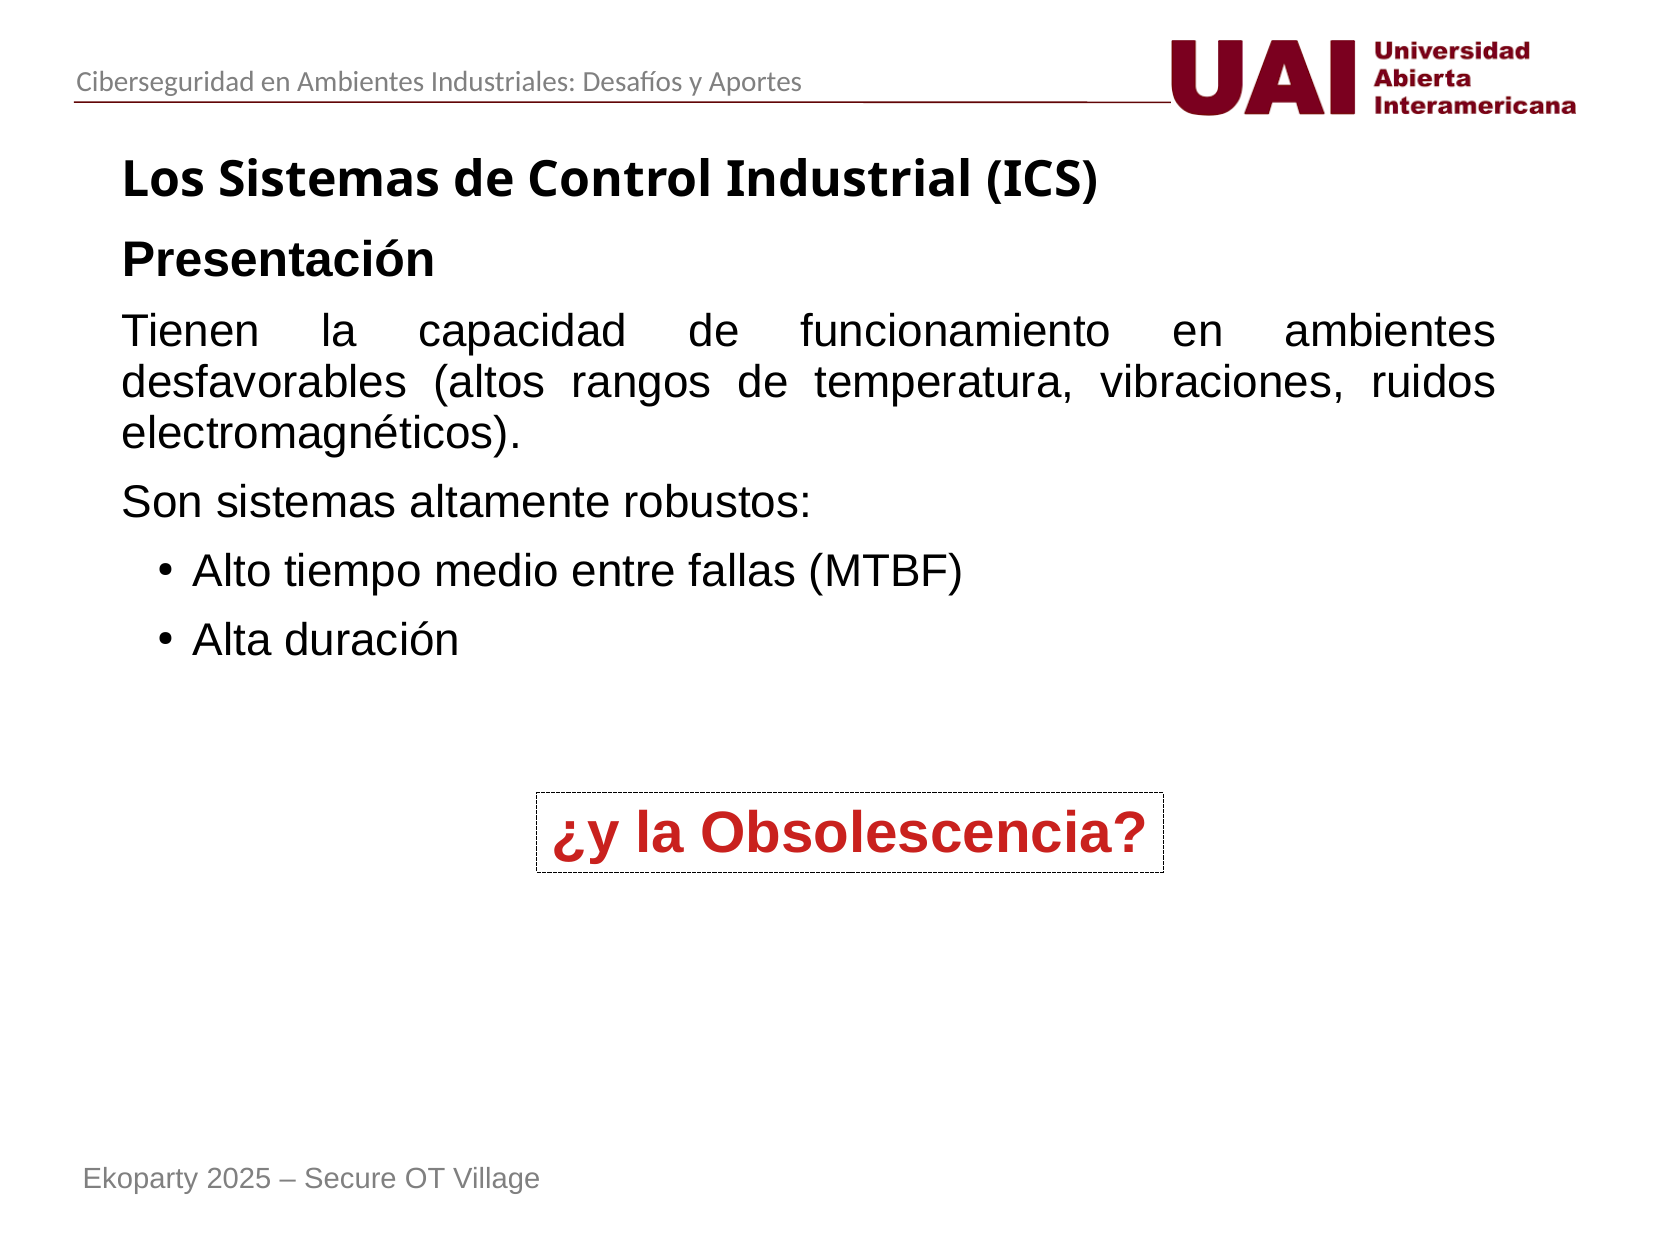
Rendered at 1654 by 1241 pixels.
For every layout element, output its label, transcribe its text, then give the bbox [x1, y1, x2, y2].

text_box Los Sistemas de Control Industrial (ICS) [106, 135, 1114, 219]
text_box Presentación Tienen la capacidad de funcionamiento en ambientes desfavorables (altos rangos de temperatura, vibraciones, ruidos electromagnéticos). Son sistemas altamente robustos: Alto tiempo medio entre fallas (MTBF) Alta duración [107, 223, 1512, 1241]
picture [1171, 40, 1577, 116]
text_box ¿y la Obsolescencia? [536, 792, 1164, 873]
